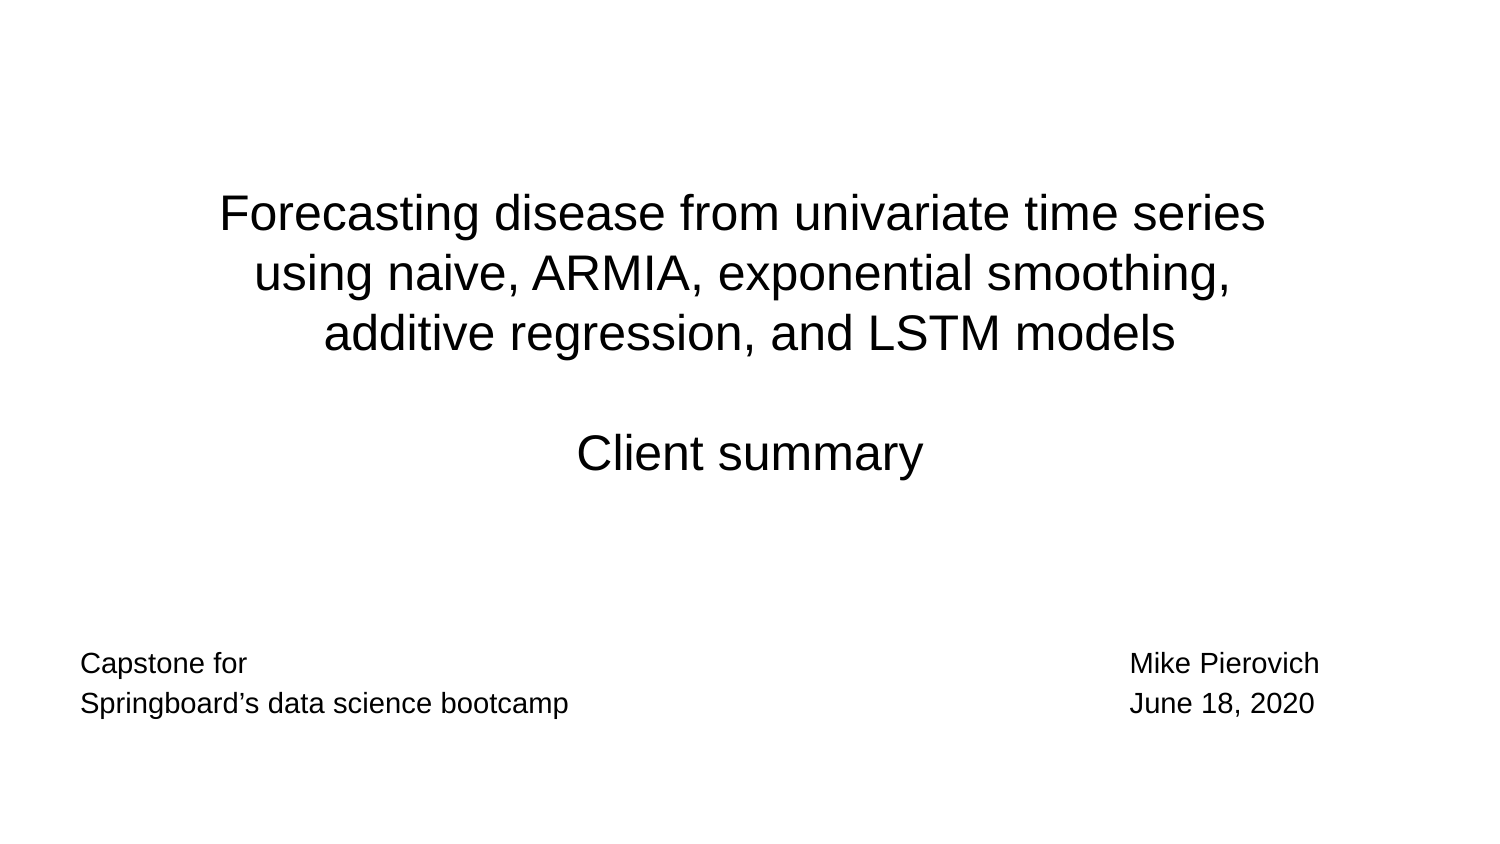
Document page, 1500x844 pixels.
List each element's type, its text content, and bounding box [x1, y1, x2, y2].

title Forecasting disease from univariate time series using naive, ARMIA, exponential smoothing, additive regression, and LSTM models Client summary [51, 162, 1449, 496]
text_box Capstone for Springboard’s data science bootcamp [65, 624, 628, 746]
text_box Mike Pierovich June 18, 2020 [1114, 624, 1410, 746]
